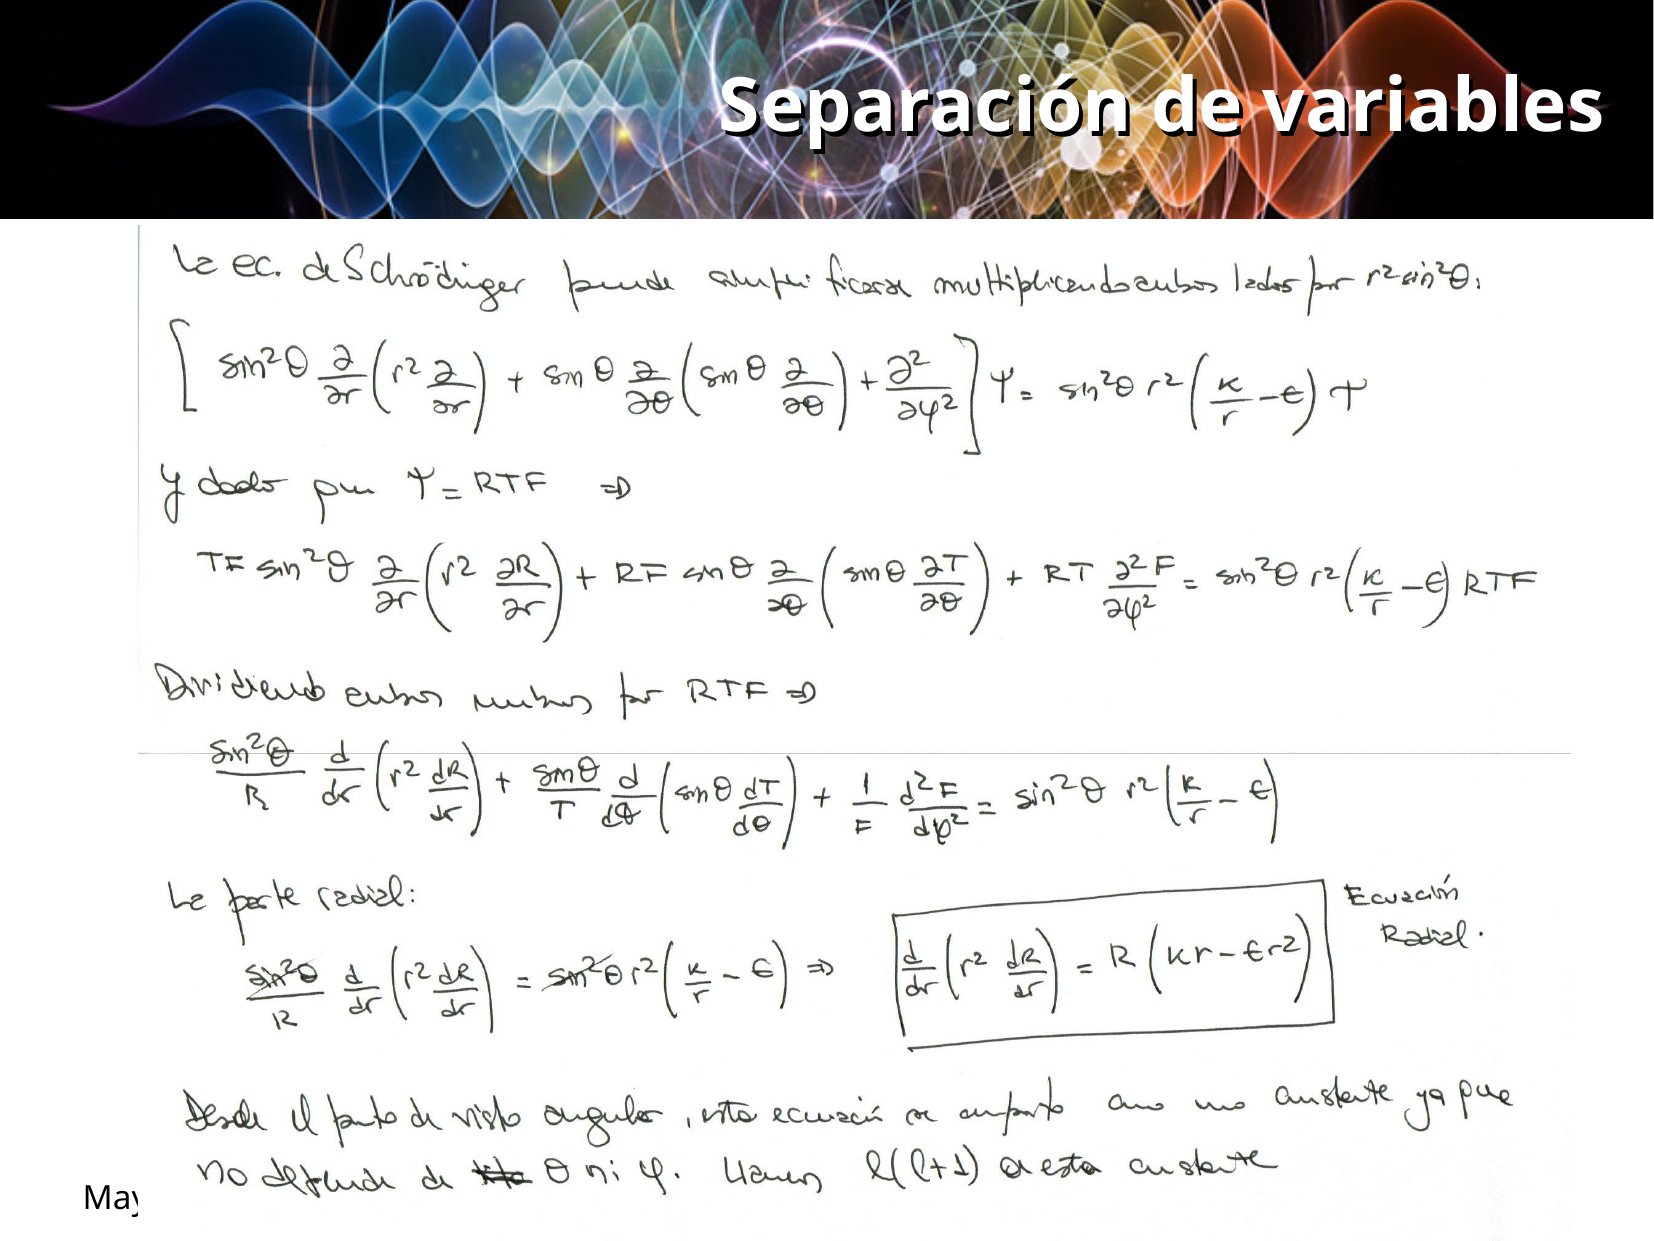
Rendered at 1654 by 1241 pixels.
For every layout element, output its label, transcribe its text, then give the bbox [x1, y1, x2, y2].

picture [137, 225, 1576, 1241]
title Separación de variables [45, 15, 1606, 191]
picture [0, 0, 1654, 219]
